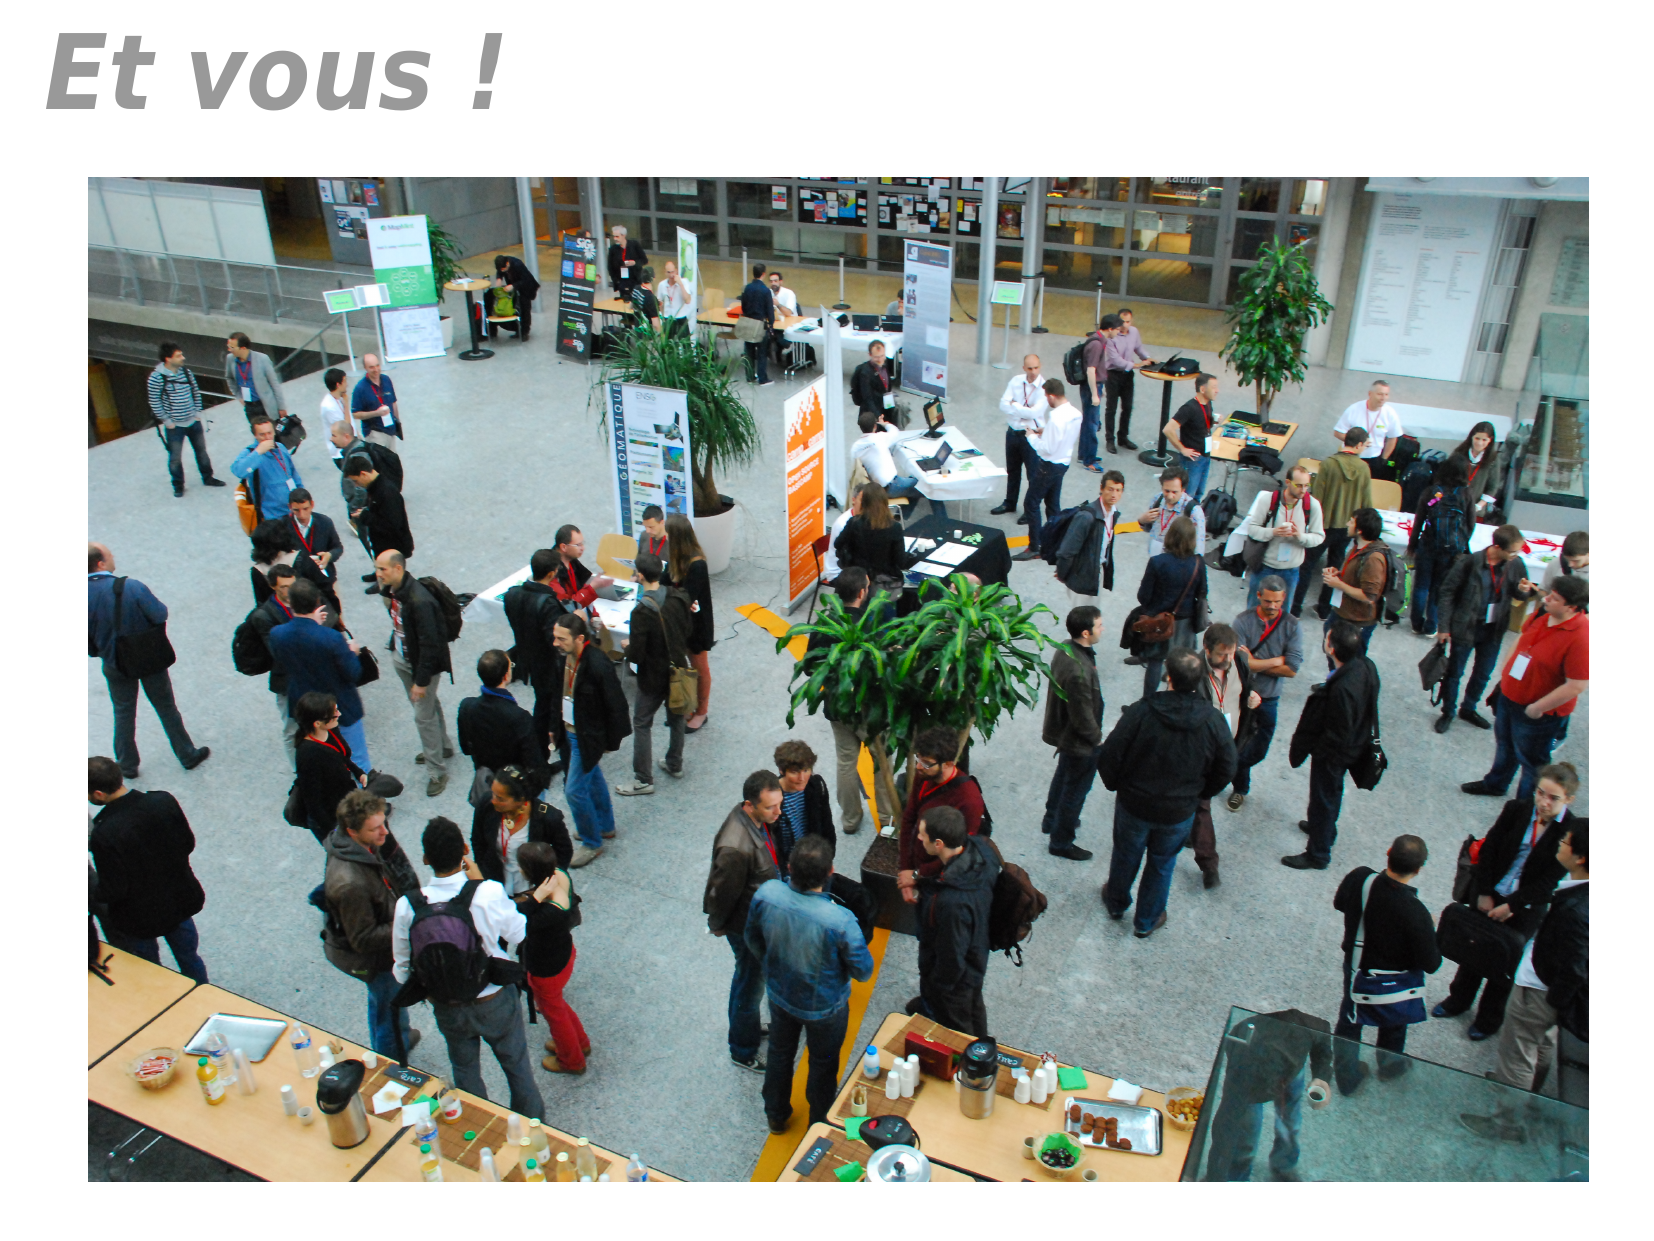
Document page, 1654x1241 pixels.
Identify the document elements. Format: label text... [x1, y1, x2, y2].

text_box Et vous ! [29, 5, 525, 142]
picture [88, 177, 1589, 1182]
